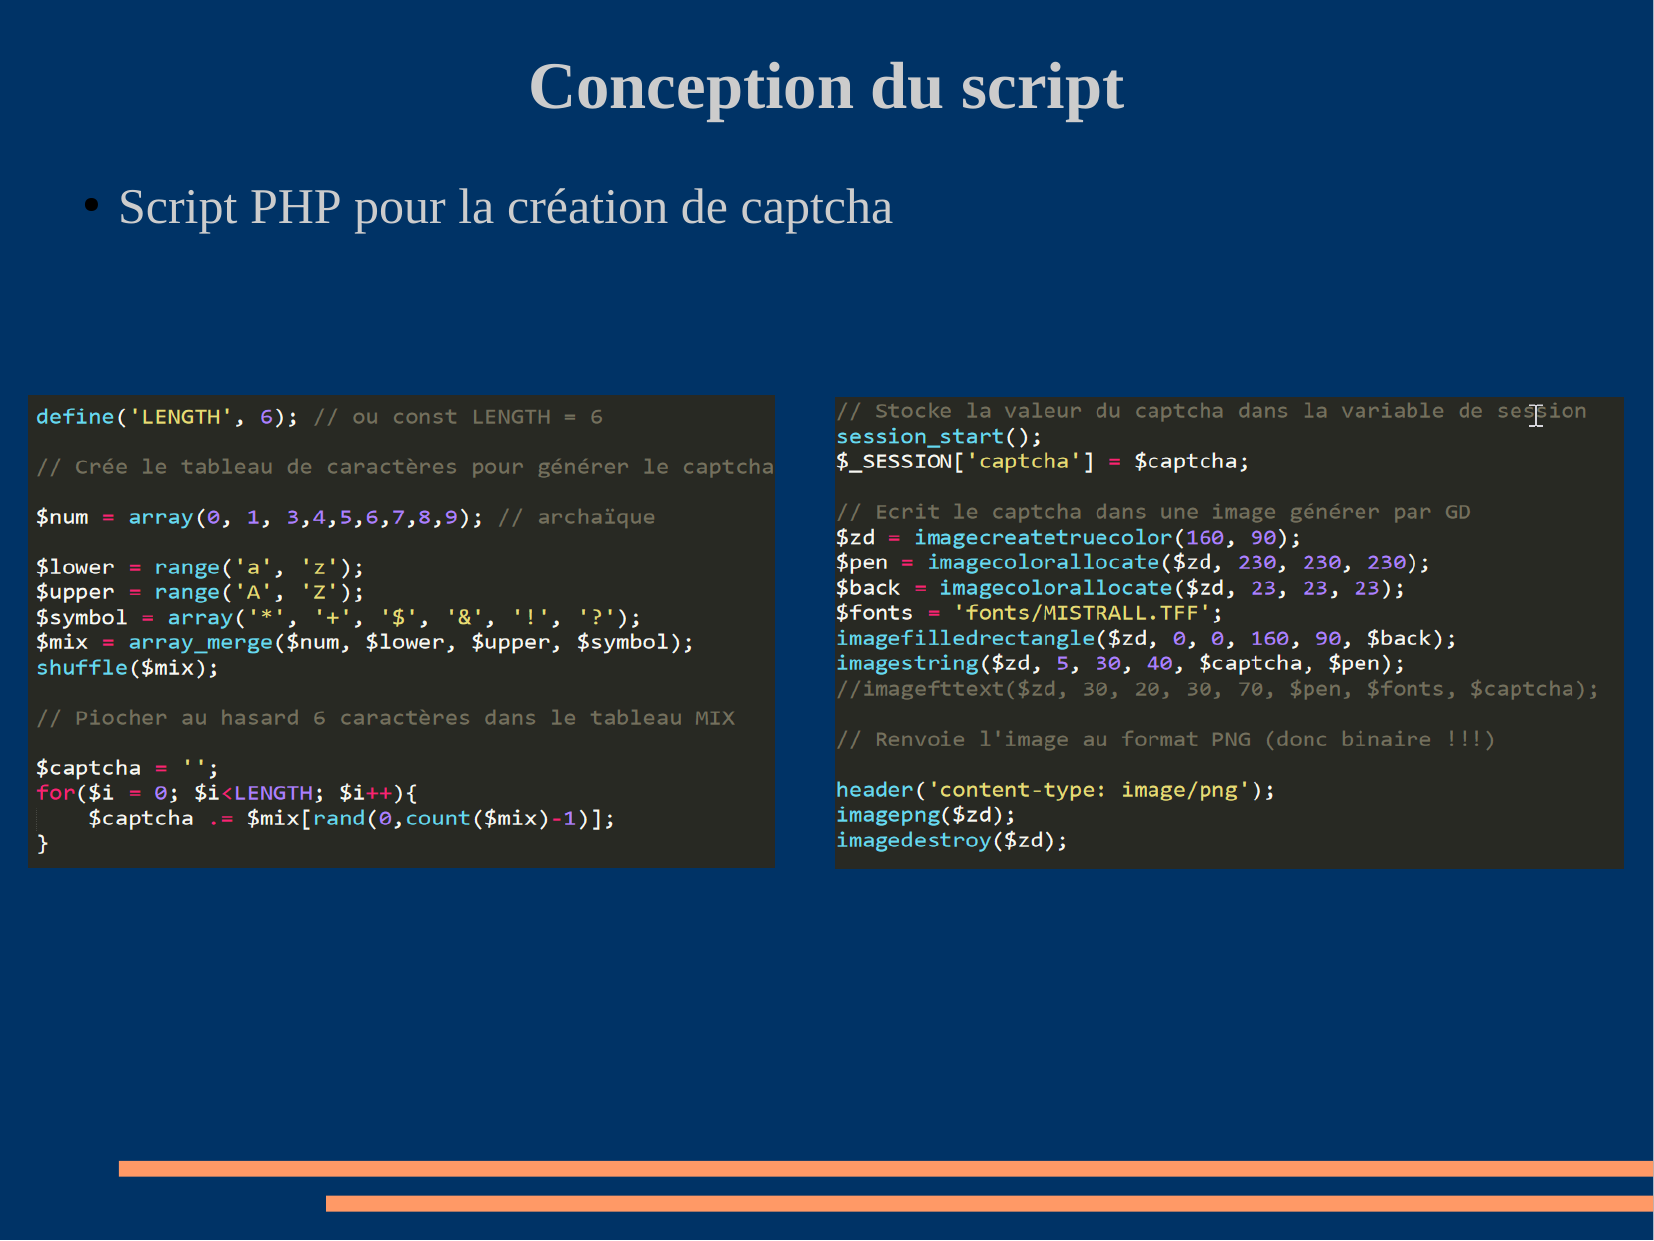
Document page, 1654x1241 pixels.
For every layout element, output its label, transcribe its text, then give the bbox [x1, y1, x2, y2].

picture [28, 395, 82, 868]
picture [835, 397, 1624, 869]
subtitle Conception du script Script PHP pour la création de captcha [82, 49, 1571, 1109]
